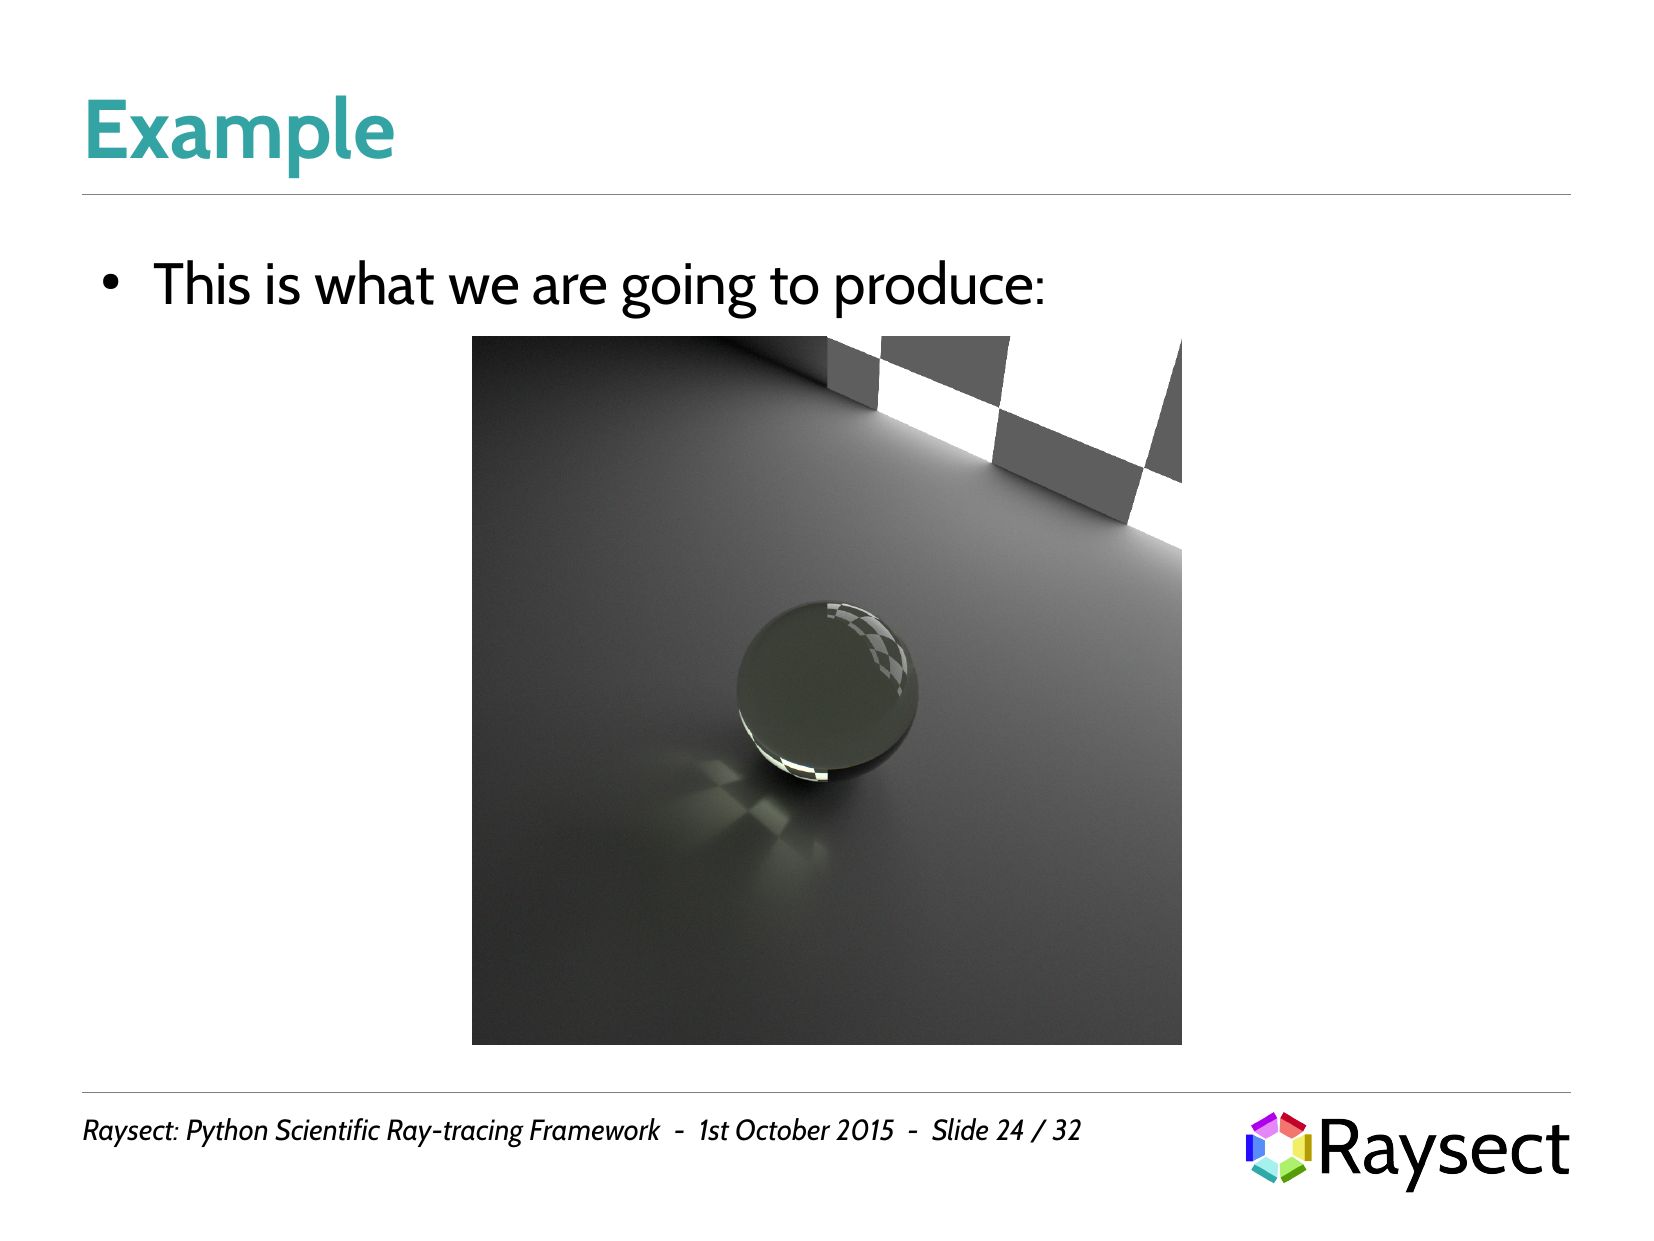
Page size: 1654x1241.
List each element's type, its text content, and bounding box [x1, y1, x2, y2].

list This is what we are going to produce: [82, 248, 1571, 1063]
picture [1242, 1108, 1573, 1196]
title Example [82, 70, 1571, 187]
picture [472, 336, 1182, 1045]
